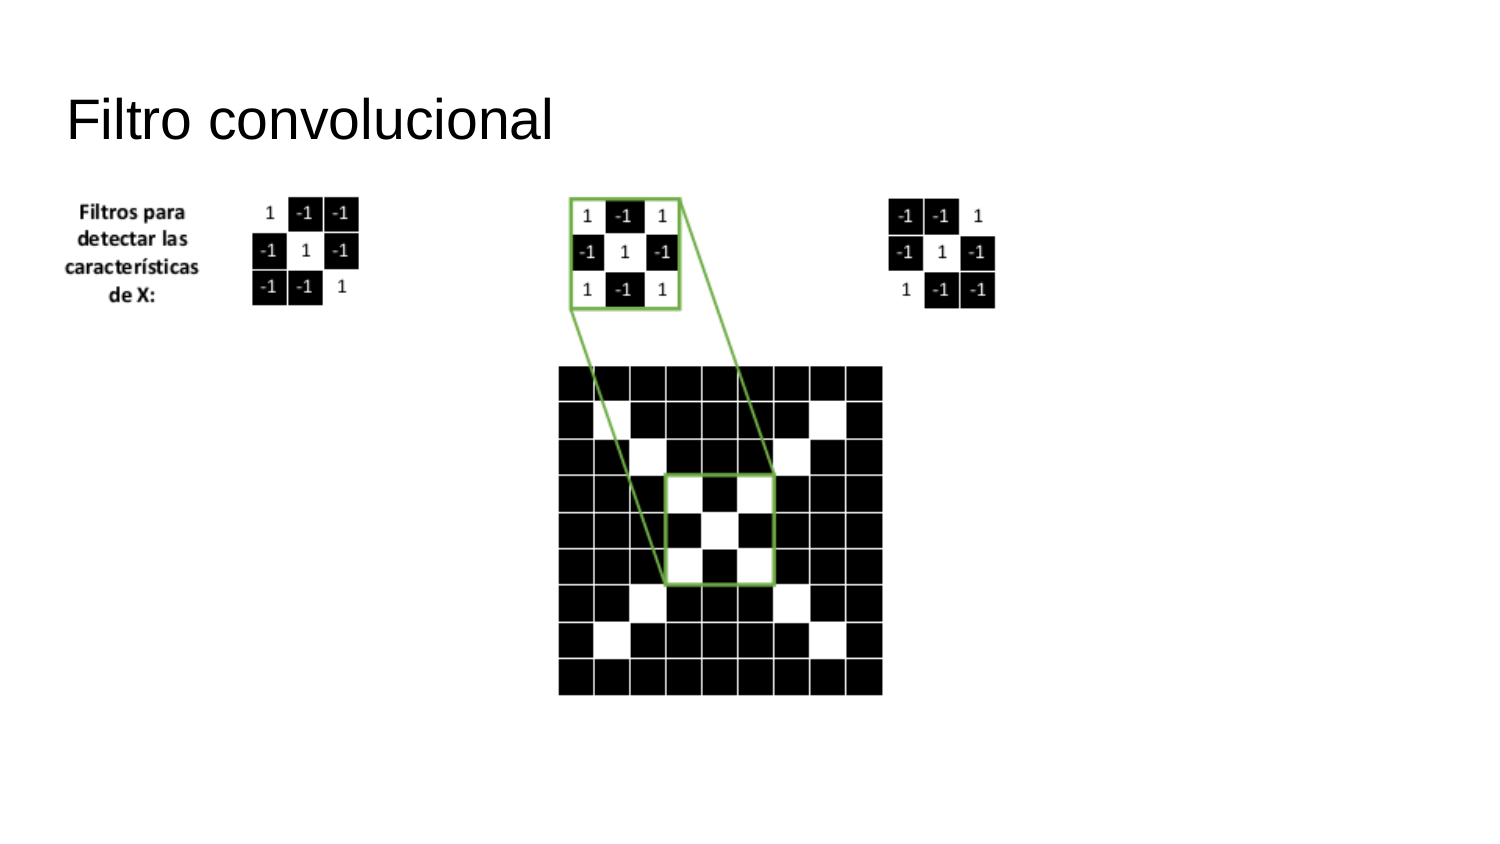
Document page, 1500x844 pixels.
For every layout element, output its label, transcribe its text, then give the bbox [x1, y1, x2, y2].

picture [51, 188, 1014, 708]
title Filtro convolucional [51, 72, 1449, 167]
